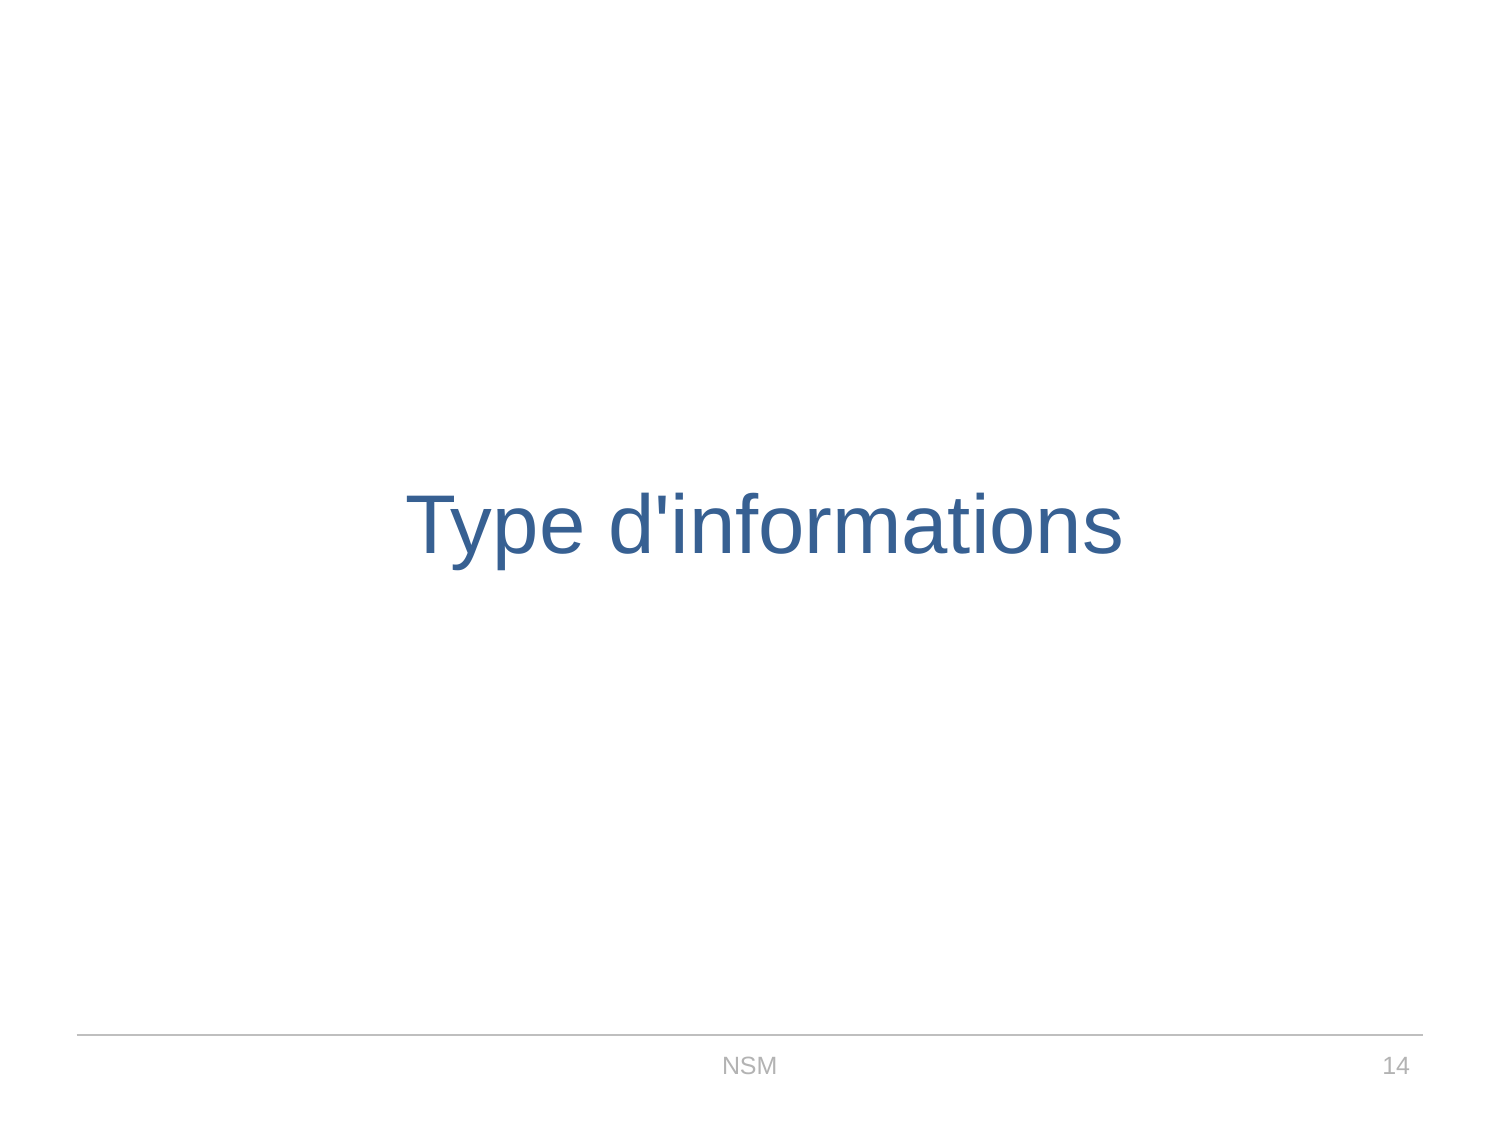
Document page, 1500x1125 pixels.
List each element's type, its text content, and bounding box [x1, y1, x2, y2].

subtitle Type d'informations [75, 241, 1425, 809]
